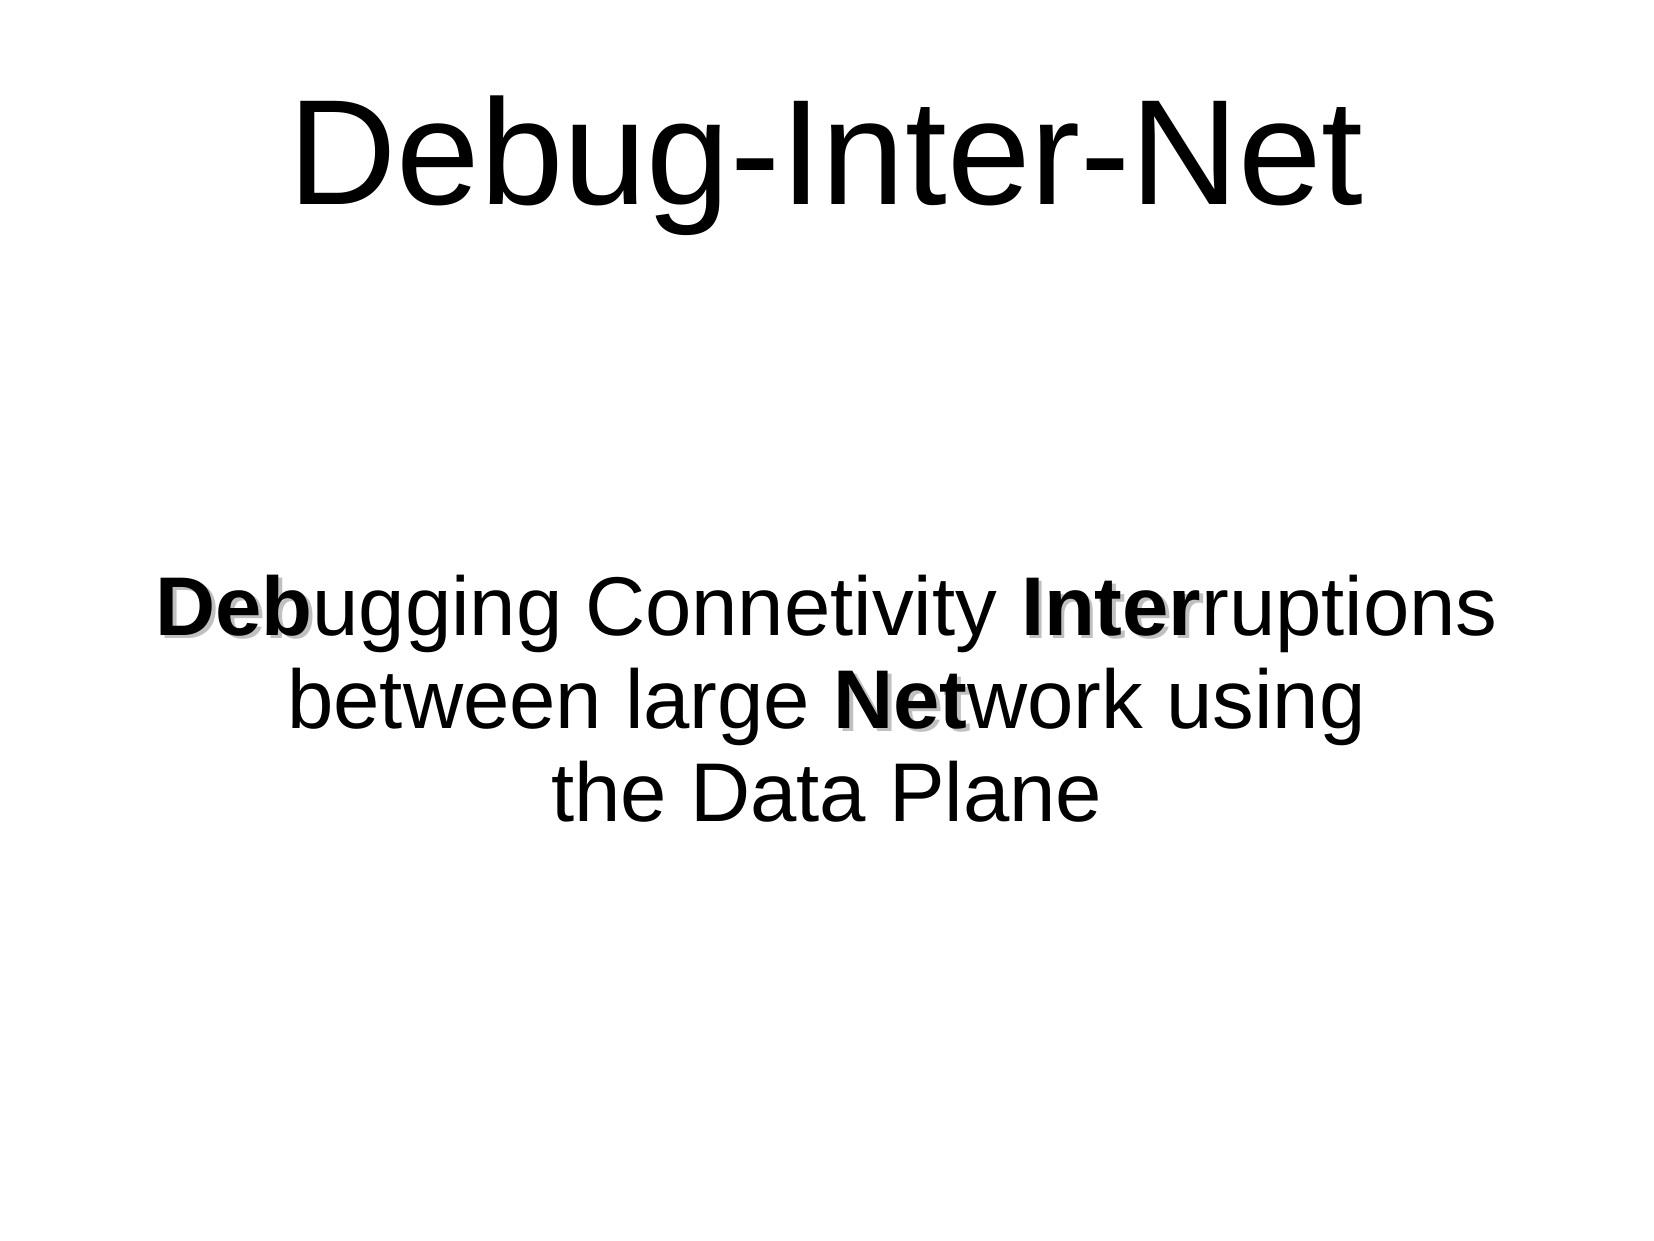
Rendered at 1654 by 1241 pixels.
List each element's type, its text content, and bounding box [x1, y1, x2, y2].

subtitle Debugging Connetivity Interruptions between large Network using the Data Plane [82, 297, 1571, 1102]
title Debug-Inter-Net [82, 56, 1571, 250]
